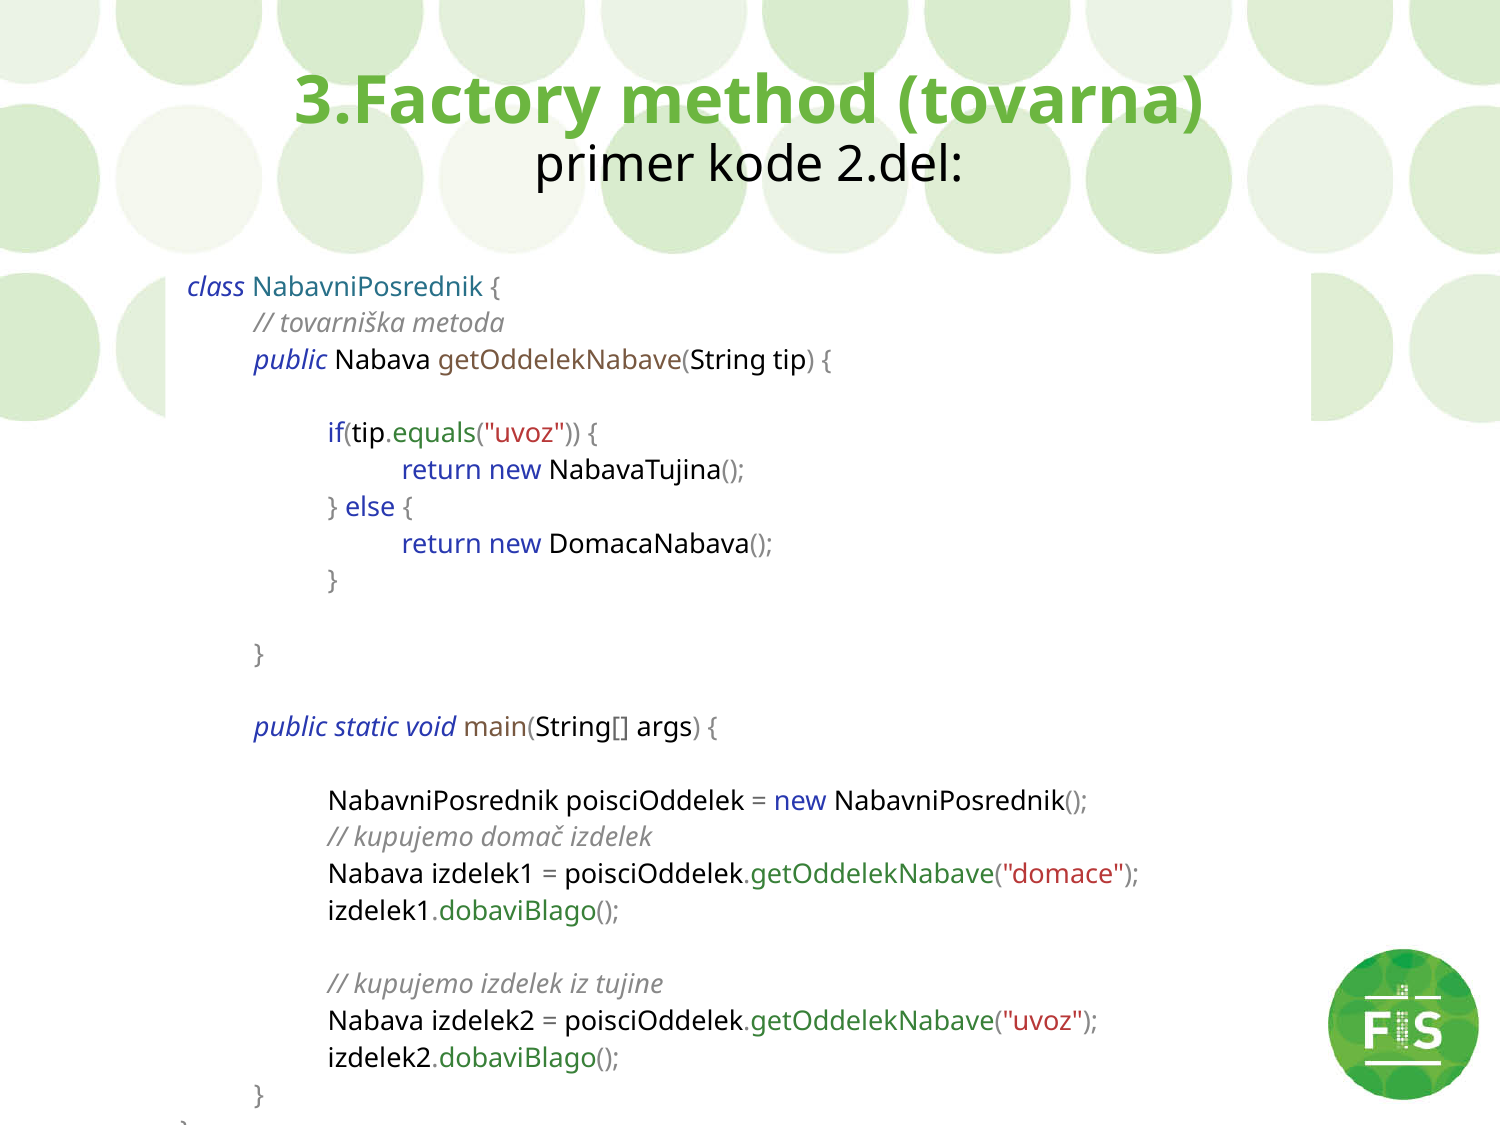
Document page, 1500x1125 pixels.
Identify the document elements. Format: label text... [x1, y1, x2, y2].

title 3.Factory method (tovarna) primer kode 2.del: [75, 59, 1425, 233]
picture [0, 0, 1500, 1125]
text_box class NabavniPosrednik { // tovarniška metoda public Nabava getOddelekNabave(String tip) { if(tip.equals("uvoz")) { return new NabavaTujina(); } else { return new DomacaNabava(); } } public static void main(String[] args) { NabavniPosrednik poisciOddelek = new NabavniPosrednik(); // kupujemo domač izdelek Nabava izdelek1 = poisciOddelek.getOddelekNabave("domace"); izdelek1.dobaviBlago(); // kupujemo izdelek iz tujine Nabava izdelek2 = poisciOddelek.getOddelekNabave("uvoz"); izdelek2.dobaviBlago(); } } [165, 259, 1312, 1058]
